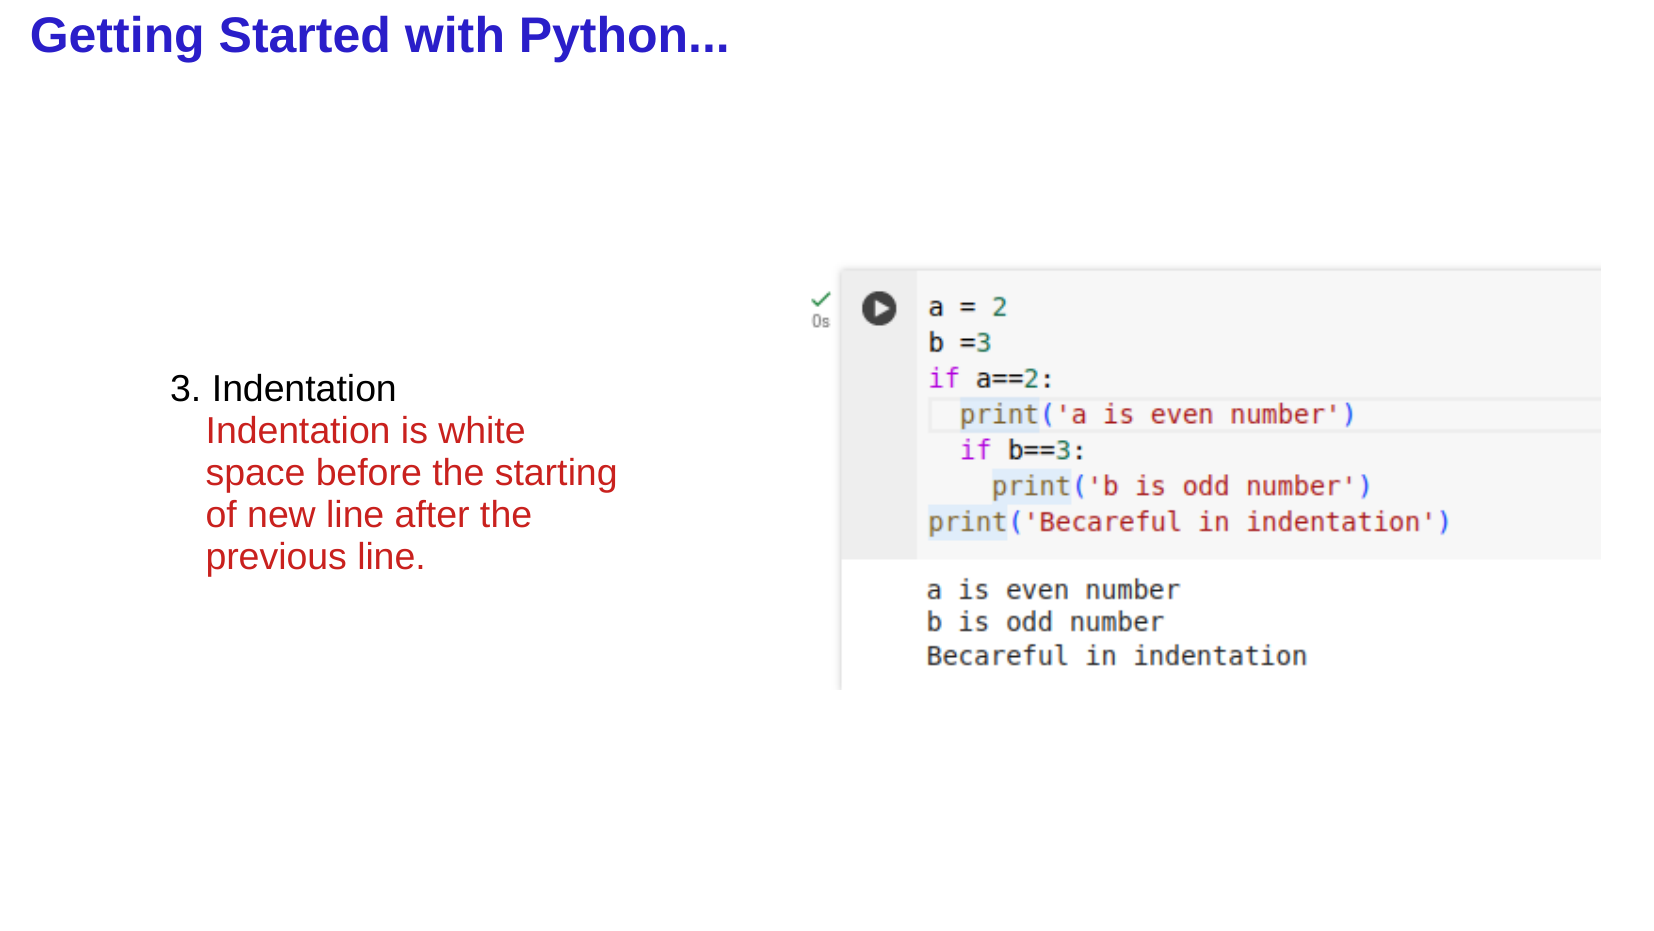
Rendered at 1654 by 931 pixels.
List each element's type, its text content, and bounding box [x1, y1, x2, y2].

text_box Getting Started with Python... [15, 0, 751, 91]
text_box 3. Indentation Indentation is white space before the starting of new line after the previous line. [120, 360, 646, 627]
picture [810, 239, 1601, 691]
